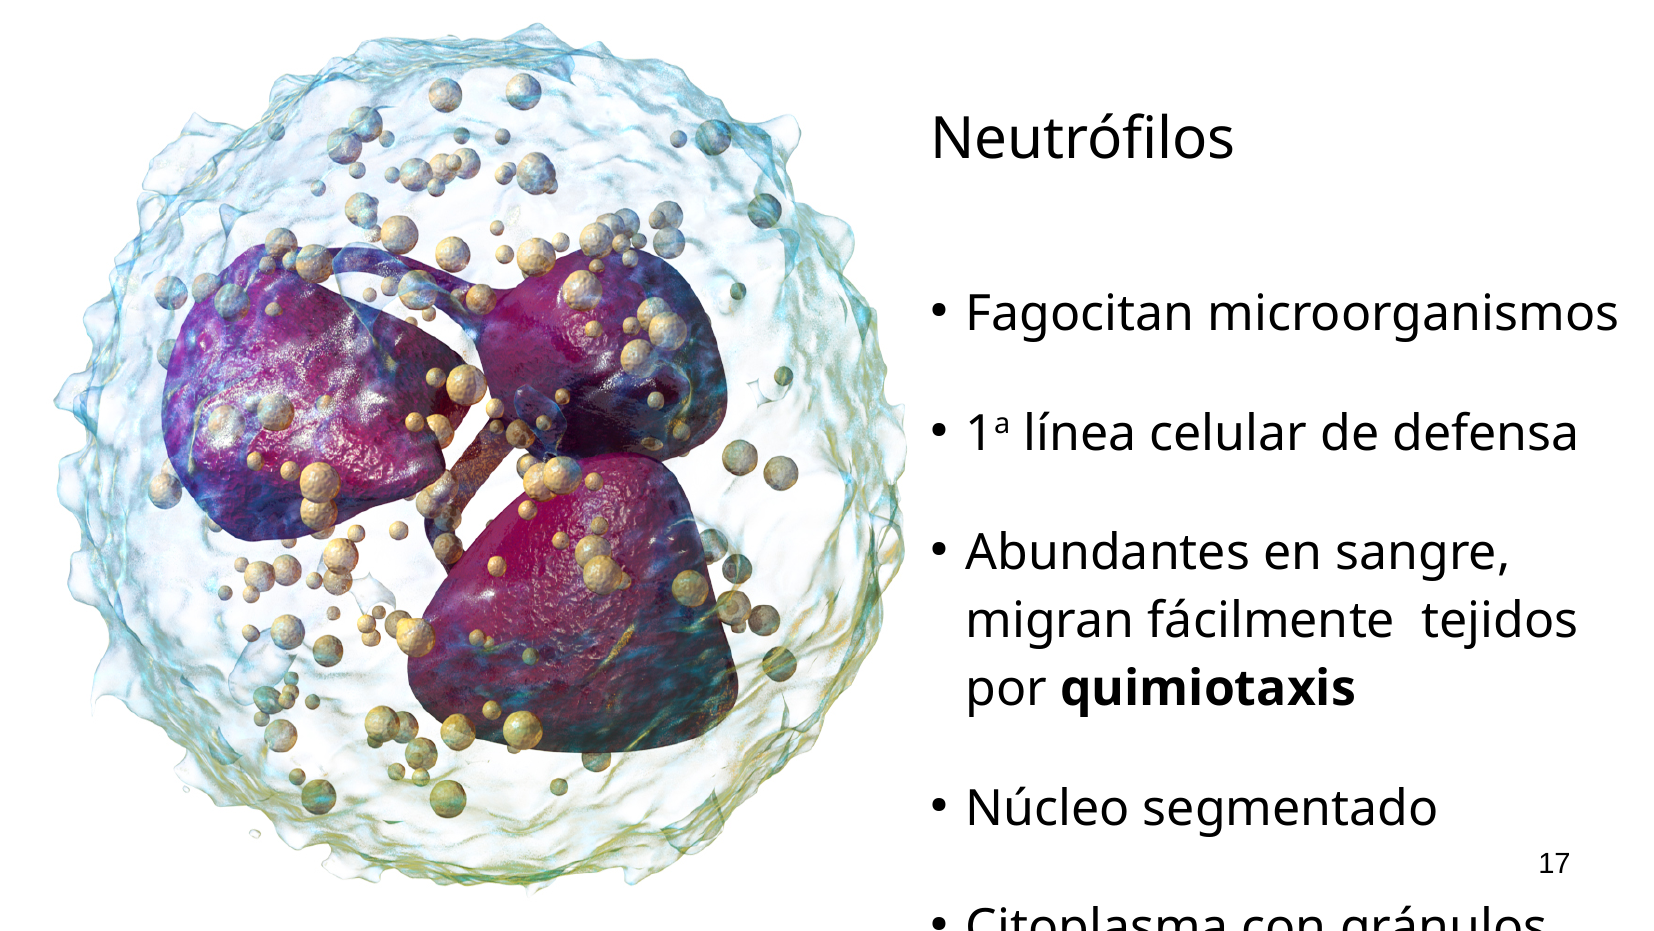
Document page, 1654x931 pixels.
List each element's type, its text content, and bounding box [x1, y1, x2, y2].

text_box Neutrófilos Fagocitan microorganismos 1a línea celular de defensa Abundantes en sangre, migran fácilmente tejidos por quimiotaxis Núcleo segmentado Citoplasma con gránulos que contienen enzimas digestivas Producidos en médula ósea [915, 88, 1654, 923]
picture [0, 0, 931, 931]
